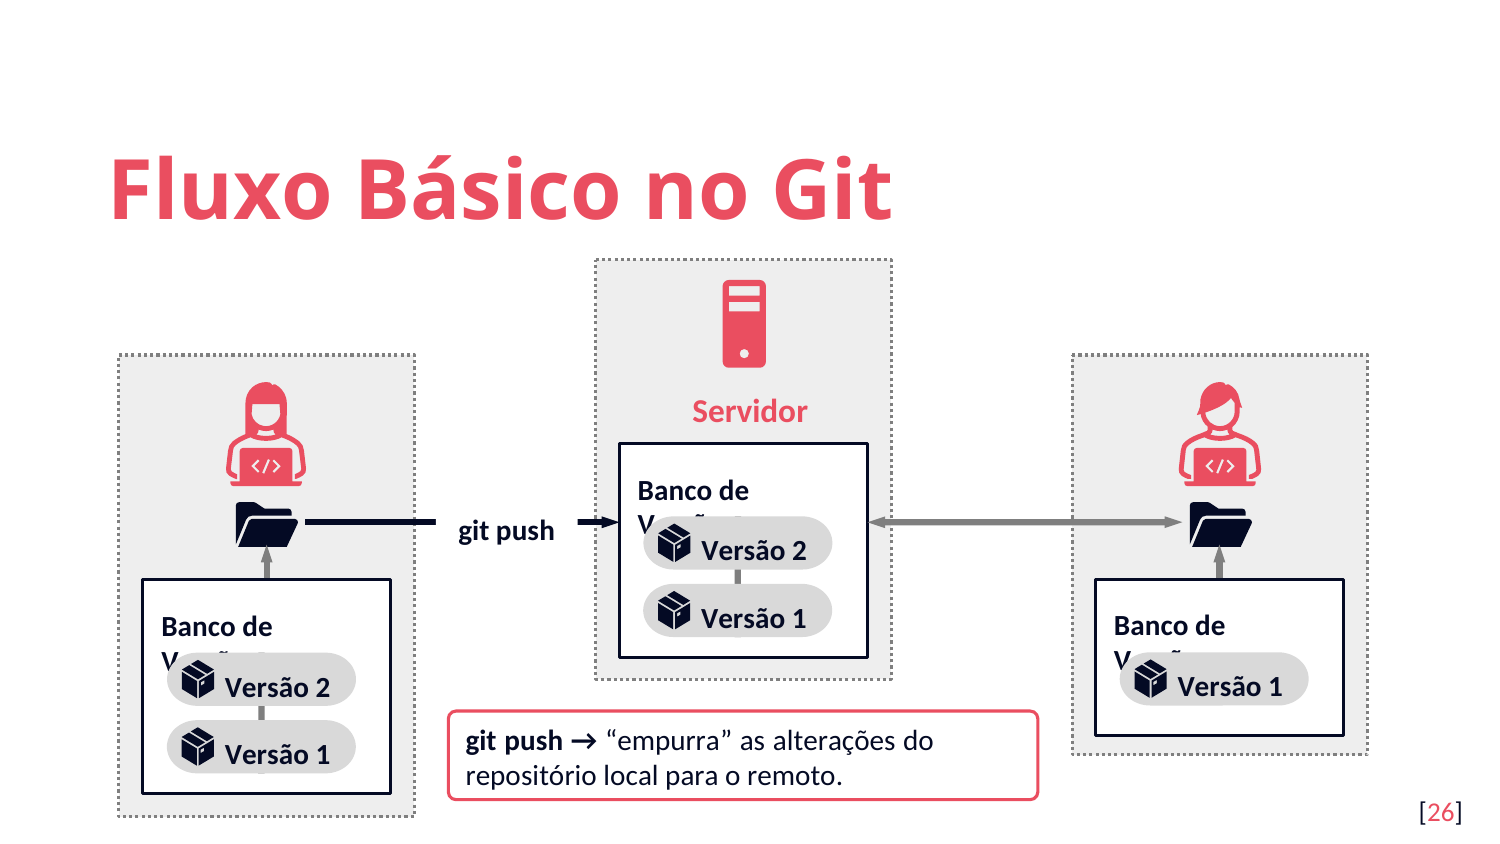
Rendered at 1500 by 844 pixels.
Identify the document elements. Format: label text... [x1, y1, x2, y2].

picture [1126, 654, 1175, 703]
text_box Versão 1 [1119, 662, 1126, 696]
text_box Versão 1 [1137, 652, 1309, 706]
picture [718, 275, 770, 372]
picture [650, 519, 698, 567]
text_box [1072, 355, 1367, 755]
text_box Banco de Versões [1099, 591, 1344, 645]
text_box [596, 423, 891, 679]
text_box Versão 1 [166, 729, 174, 764]
text_box Versão 1 [659, 583, 833, 638]
picture [174, 655, 222, 703]
text_box Versão 2 [183, 652, 356, 706]
text_box Versão 2 [167, 662, 174, 697]
picture [650, 586, 698, 634]
picture [174, 722, 222, 771]
slide_number [26] [1403, 779, 1494, 844]
text_box [119, 355, 414, 817]
text_box Versão 1 [643, 593, 650, 628]
text_box Versão 2 [660, 516, 833, 570]
text_box Versão 2 [643, 526, 650, 560]
text_box [596, 260, 891, 373]
text_box Banco de Versões [146, 592, 391, 646]
picture [1160, 370, 1280, 564]
text_box Fluxo Básico no Git [92, 106, 1404, 245]
text_box Banco de Versões [622, 455, 868, 509]
text_box git push [435, 496, 578, 550]
picture [206, 370, 326, 564]
text_box git push → “empurra” as alterações do repositório local para o remoto. [448, 711, 1038, 800]
text_box Servidor [596, 373, 892, 423]
text_box Versão 1 [184, 720, 356, 774]
